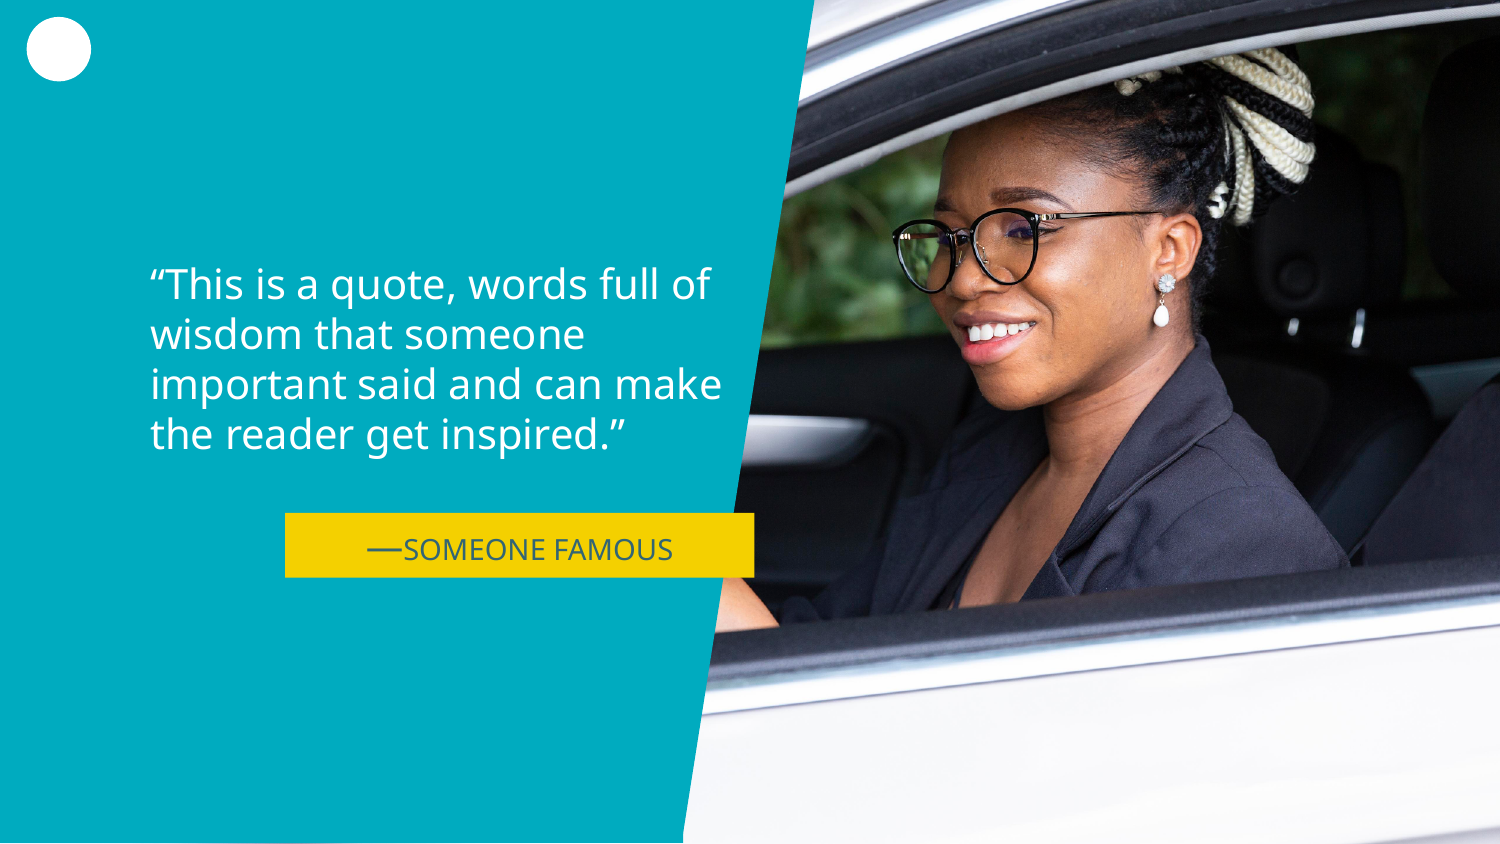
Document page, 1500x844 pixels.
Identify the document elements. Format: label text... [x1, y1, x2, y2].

text_box [27, 17, 91, 81]
title —SOMEONE FAMOUS [285, 512, 755, 578]
picture [0, 0, 1500, 844]
subtitle “This is a quote, words full of wisdom that someone important said and can make the reader get inspired.” [135, 242, 755, 505]
